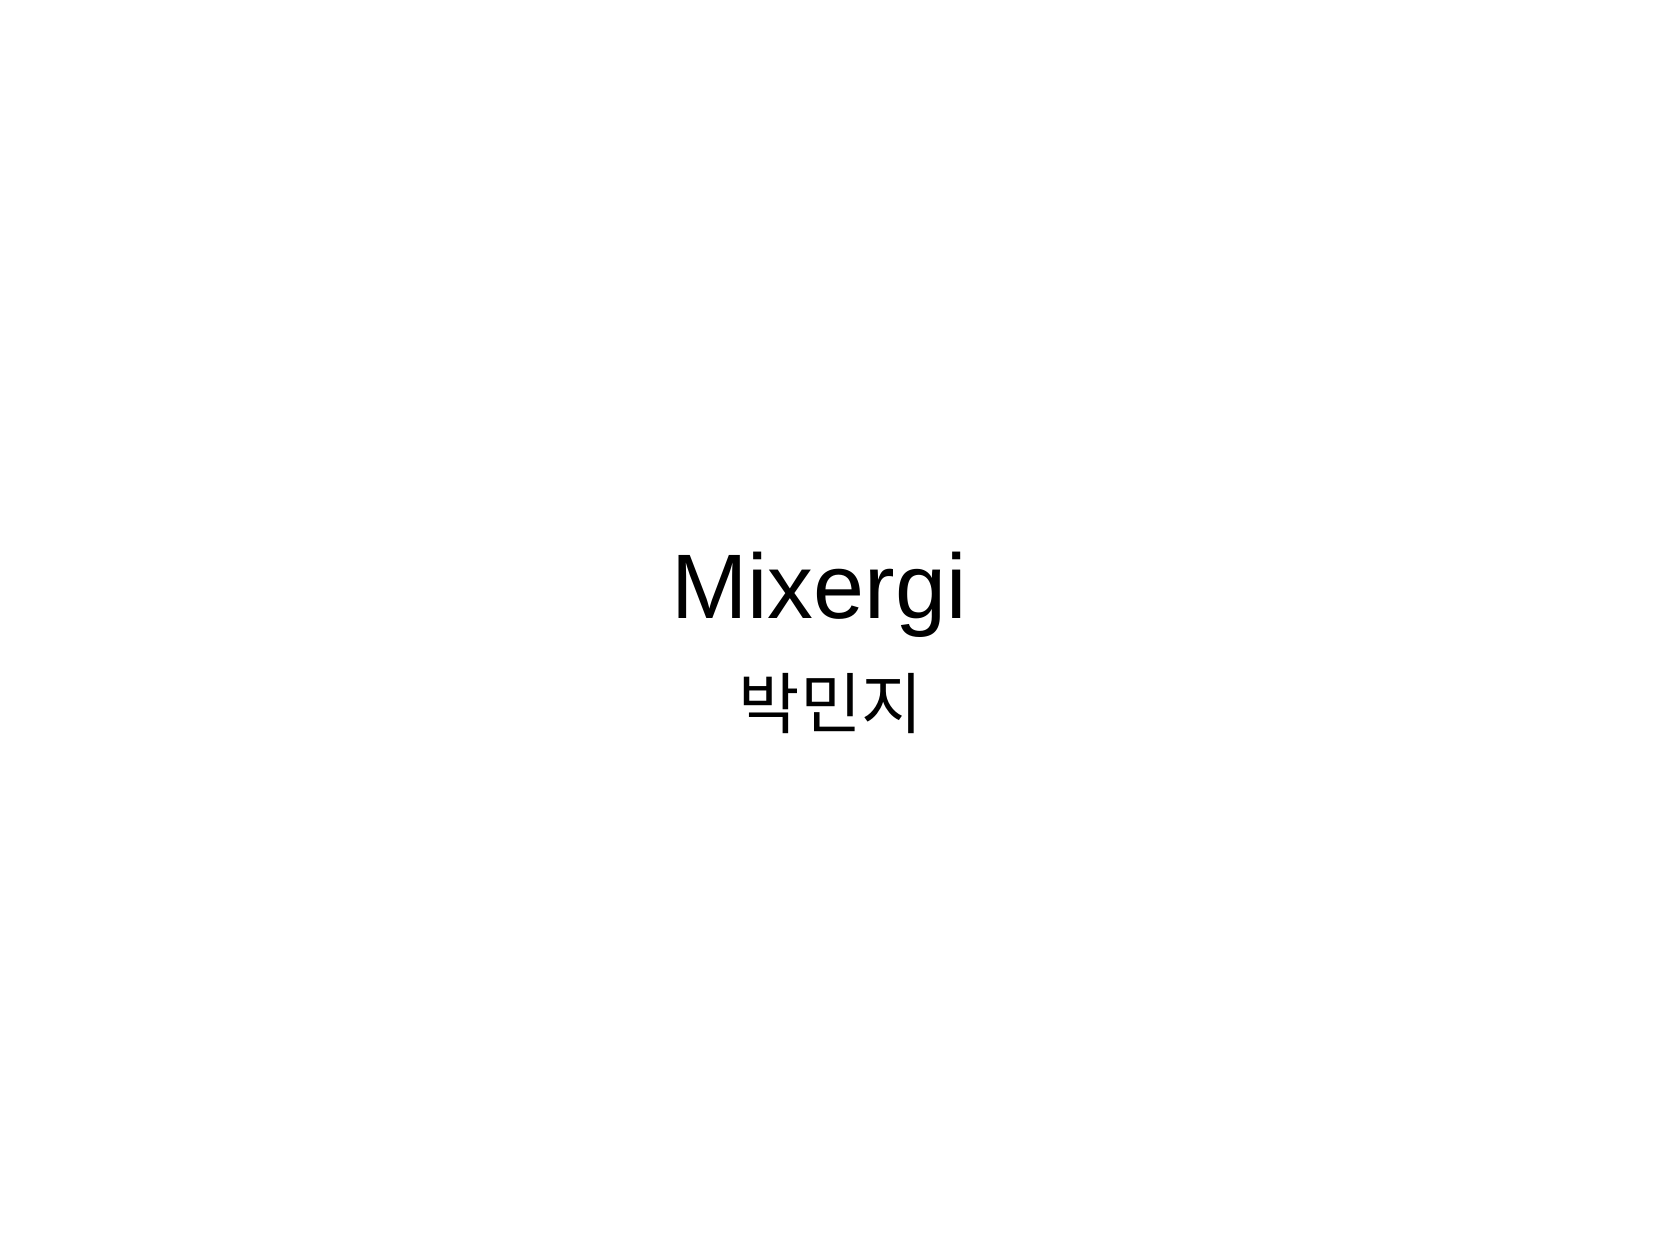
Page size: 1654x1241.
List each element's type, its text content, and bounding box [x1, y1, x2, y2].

subtitle 박민지 [86, 555, 1576, 845]
title Mixergi [75, 482, 1564, 691]
